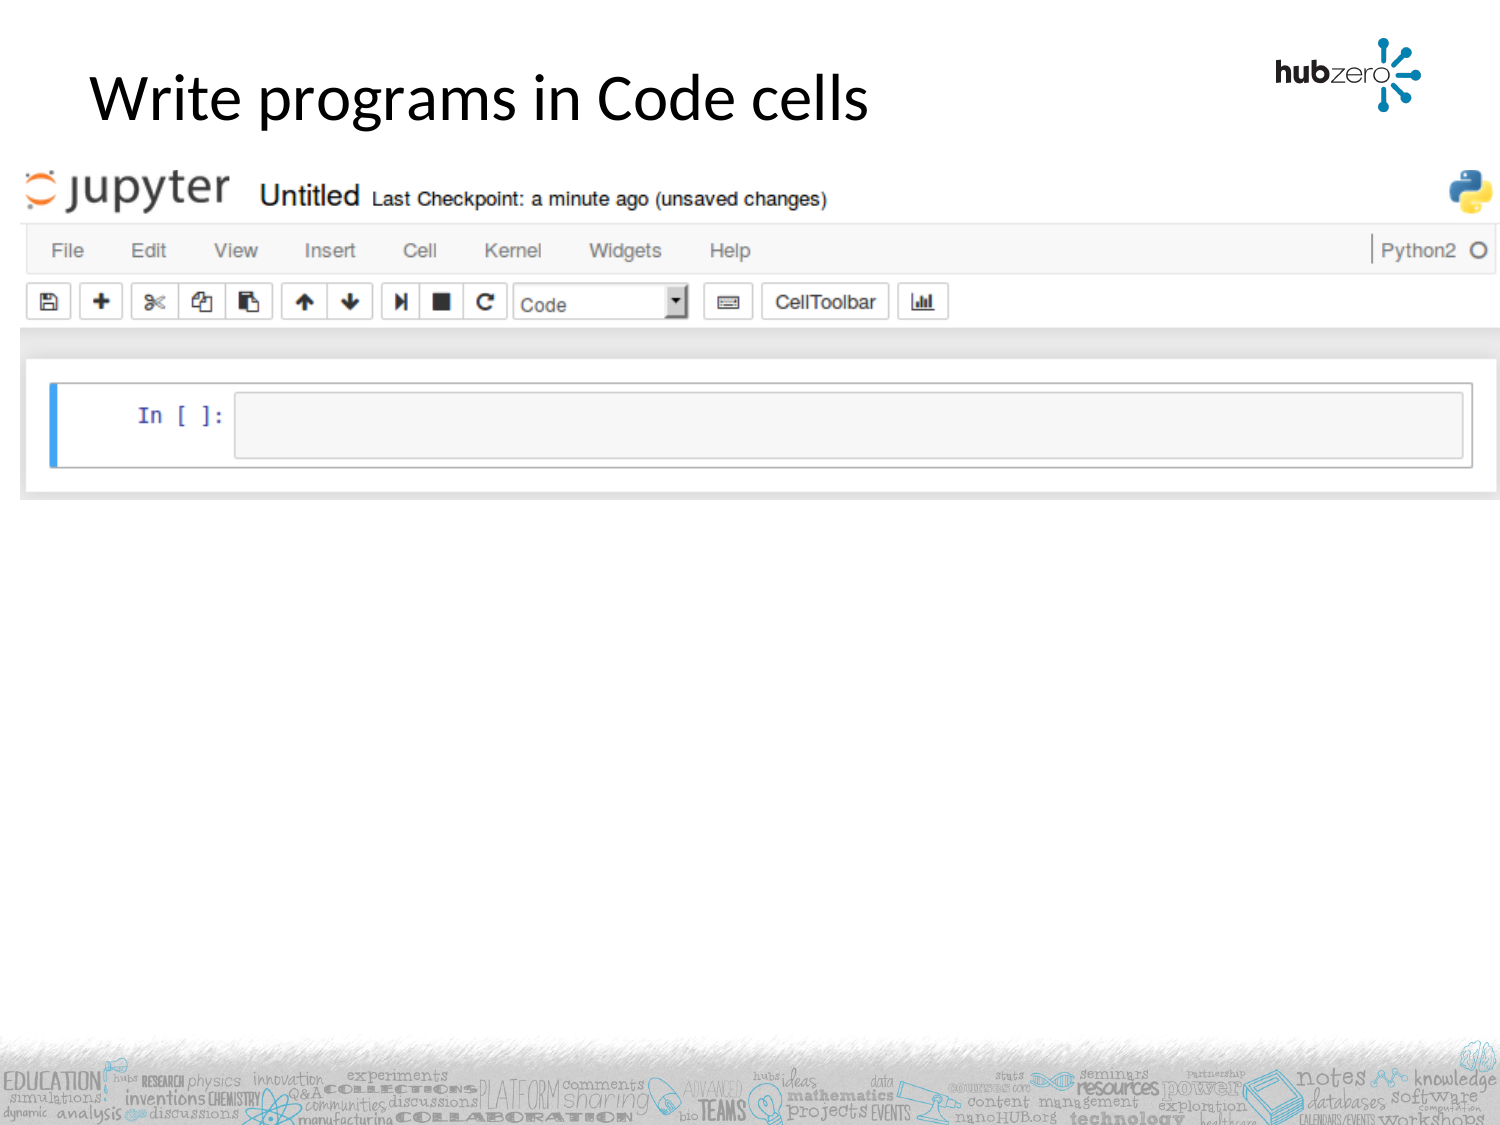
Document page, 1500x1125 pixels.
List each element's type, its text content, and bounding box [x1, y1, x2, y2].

picture [1272, 35, 1424, 44]
picture [20, 170, 1500, 500]
picture [0, 1034, 1500, 1125]
title Write programs in Code cells [75, 44, 1425, 144]
